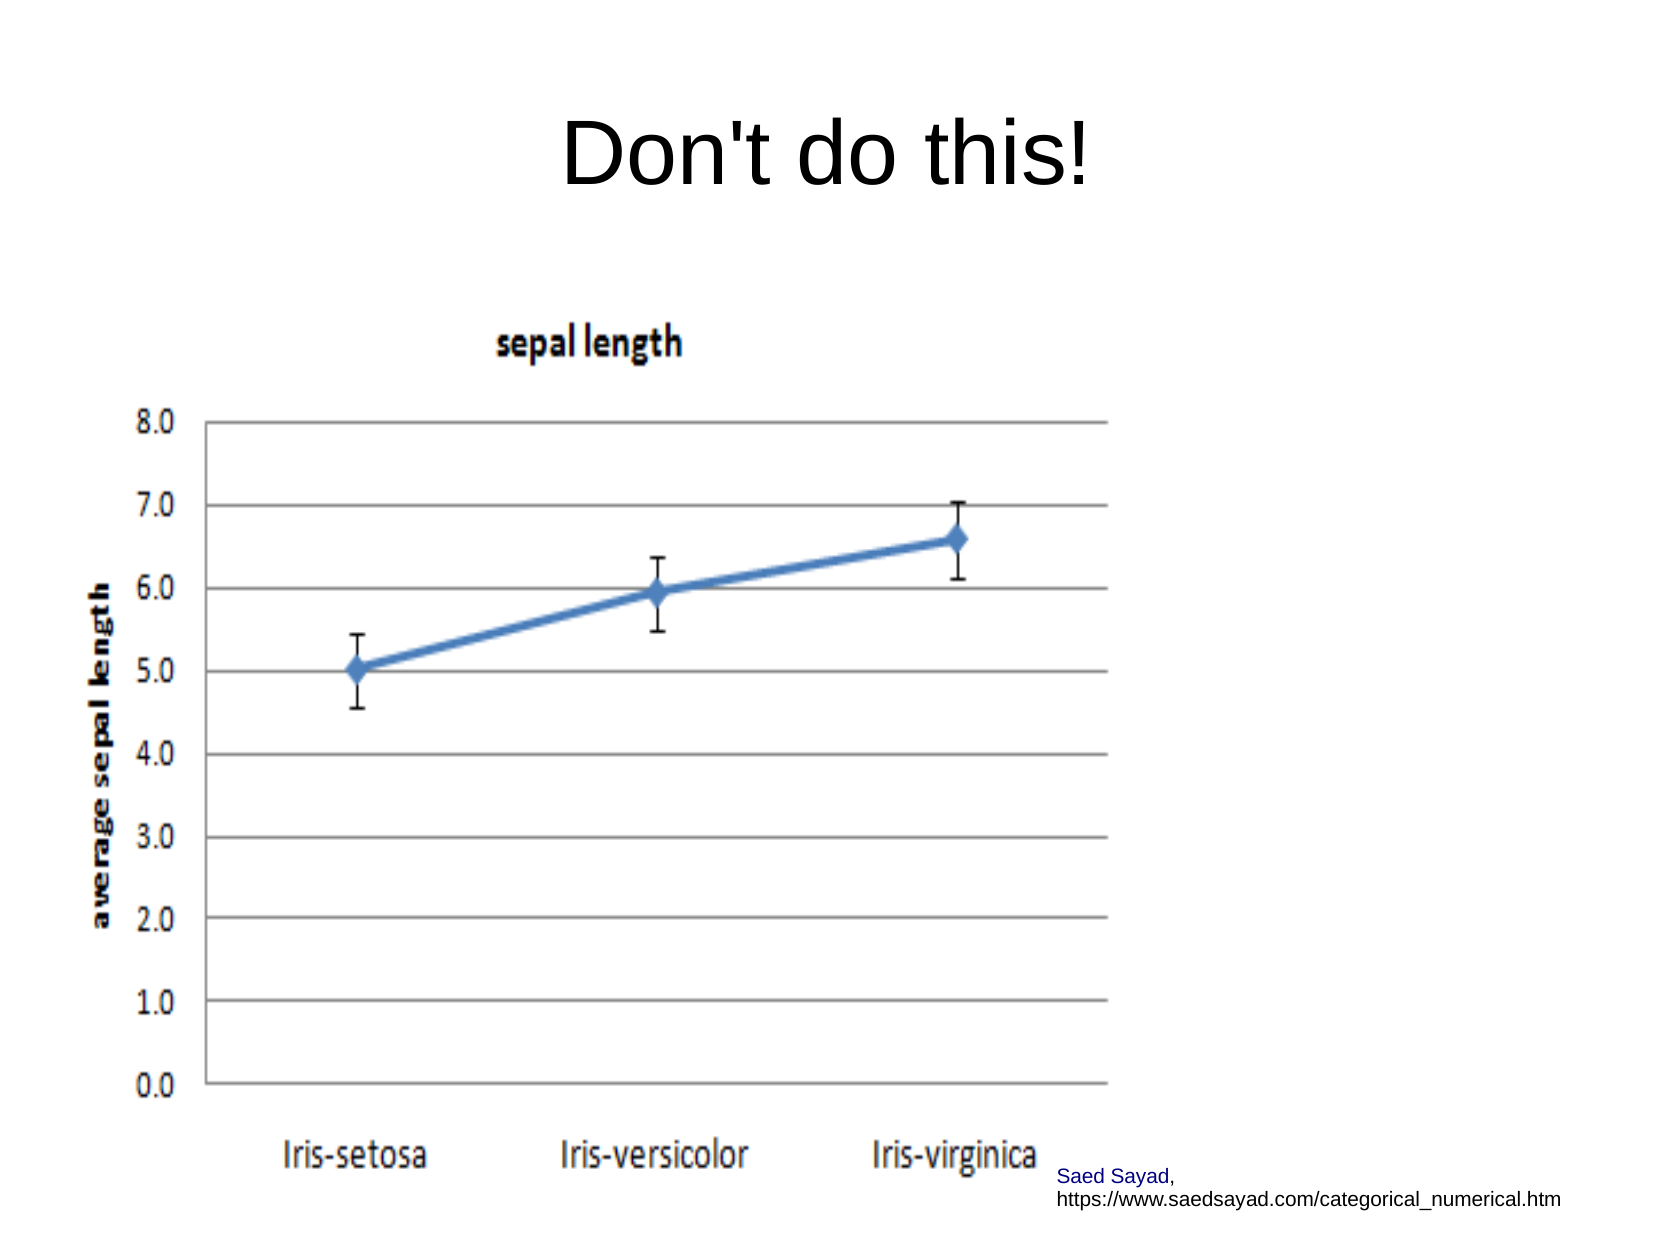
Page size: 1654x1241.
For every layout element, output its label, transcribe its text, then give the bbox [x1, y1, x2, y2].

text_box Saed Sayad, https://www.saedsayad.com/categorical_numerical.htm [1041, 1157, 1621, 1241]
title Don't do this! [82, 49, 1571, 257]
picture [45, 299, 1141, 1216]
